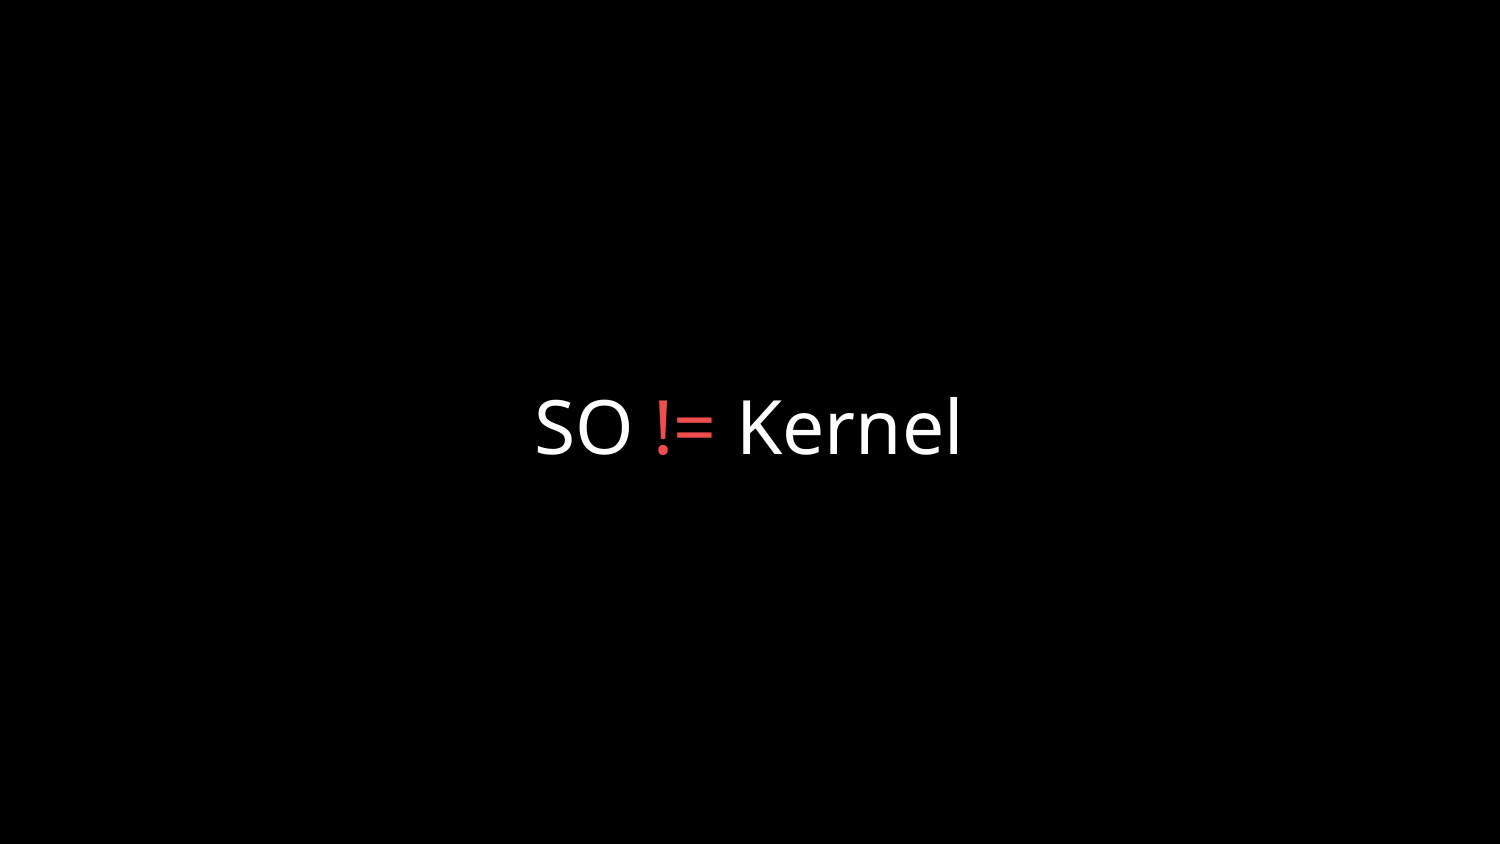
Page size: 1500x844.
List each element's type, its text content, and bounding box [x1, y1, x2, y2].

text_box [103, 192, 1396, 696]
text_box SO != Kernel [519, 366, 981, 478]
